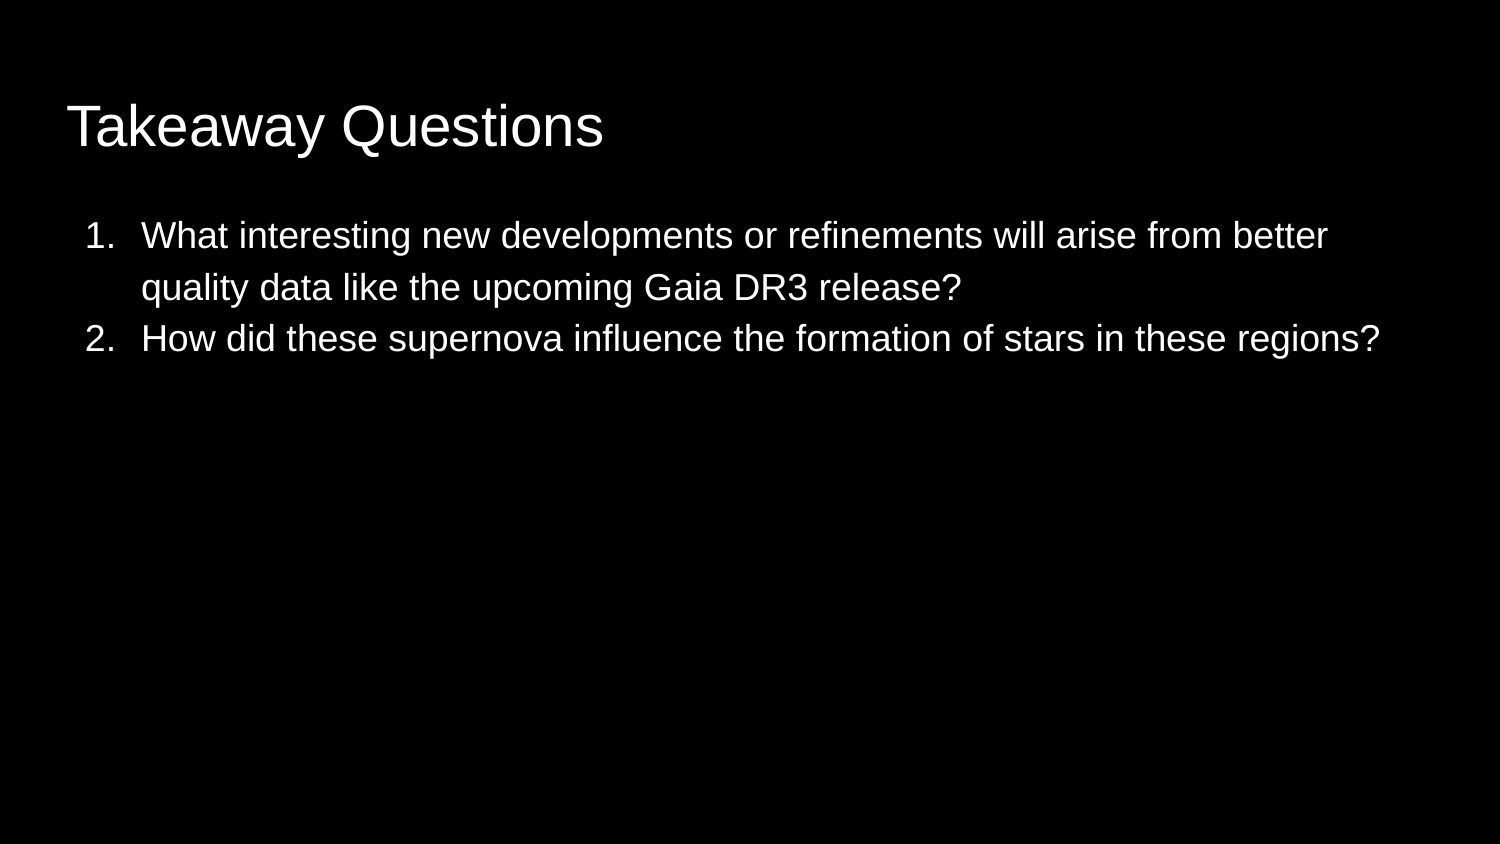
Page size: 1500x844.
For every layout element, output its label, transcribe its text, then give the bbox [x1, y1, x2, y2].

title Takeaway Questions [51, 72, 1449, 167]
list What interesting new developments or refinements will arise from better quality data like the upcoming Gaia DR3 release? How did these supernova influence the formation of stars in these regions? [51, 189, 1449, 750]
